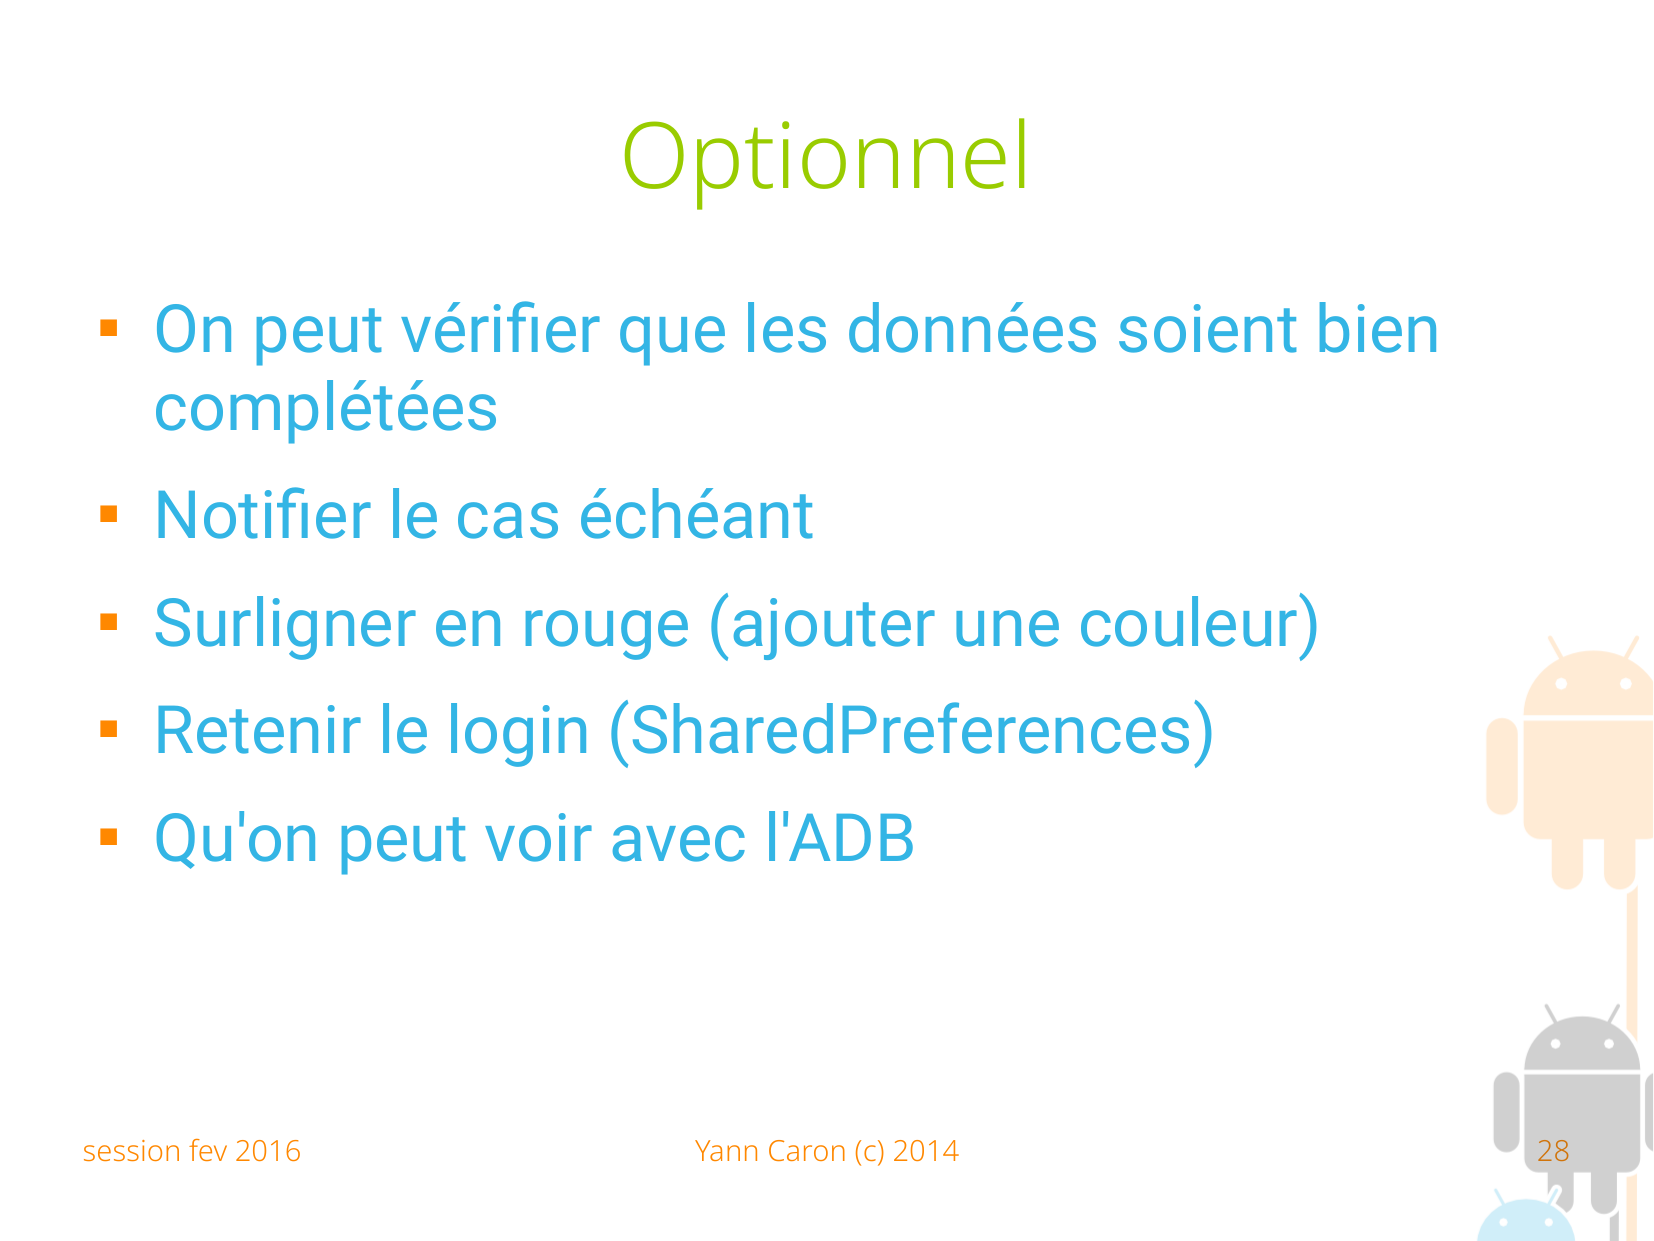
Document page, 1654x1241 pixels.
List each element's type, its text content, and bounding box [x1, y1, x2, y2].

list On peut vérifier que les données soient bien complétées Notifier le cas échéant Surligner en rouge (ajouter une couleur) Retenir le login (SharedPreferences) Qu'on peut voir avec l'ADB [82, 290, 1571, 1010]
picture [240, 423, 1654, 1241]
title Optionnel [82, 49, 1571, 257]
